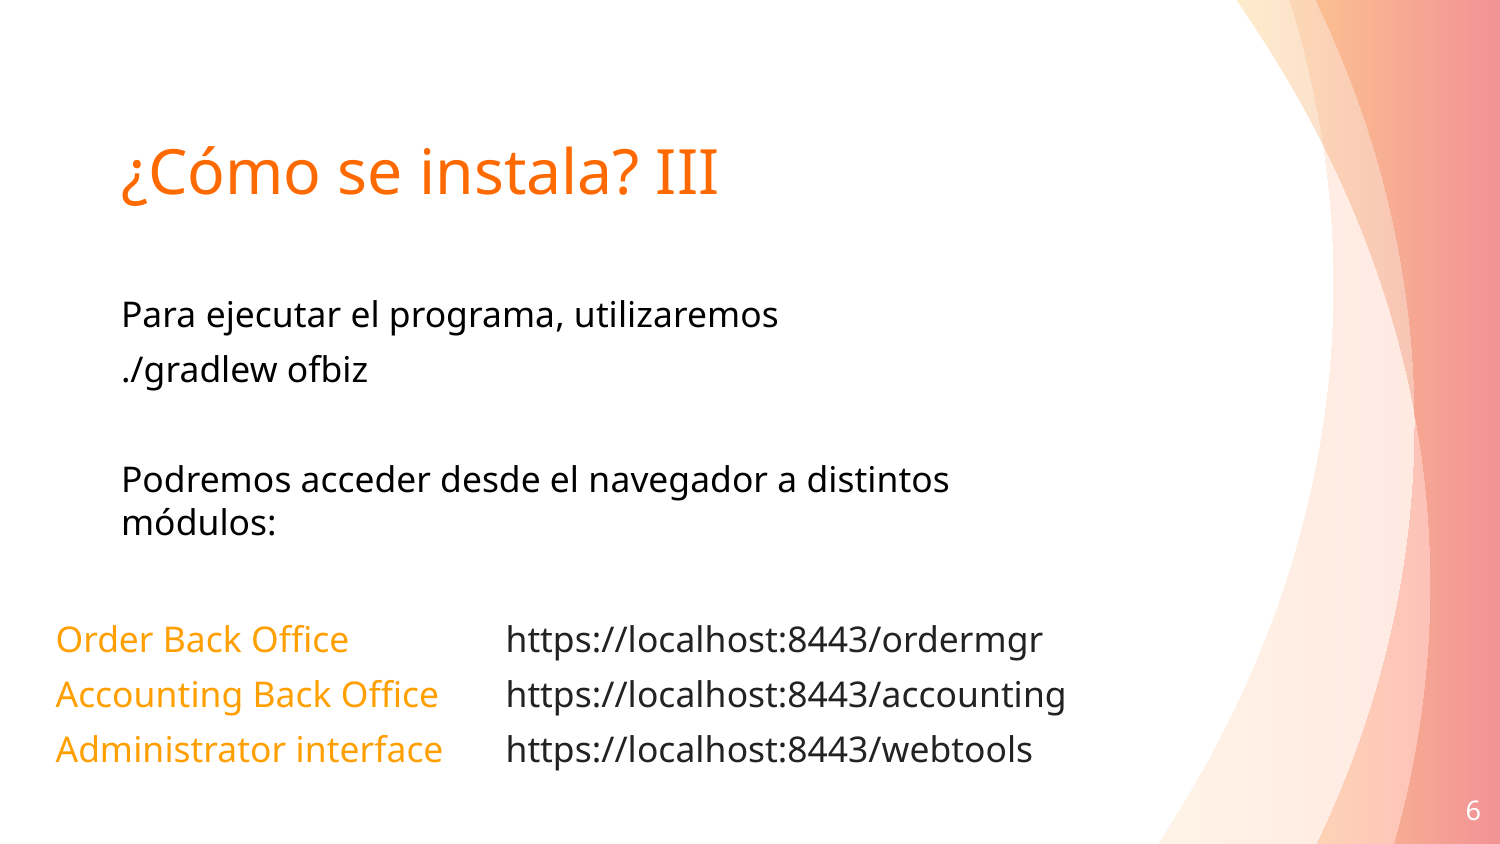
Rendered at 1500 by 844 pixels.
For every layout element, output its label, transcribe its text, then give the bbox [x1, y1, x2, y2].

text_box Order Back Office https://localhost:8443/ordermgr Accounting Back Office https://localhost:8443/accounting Administrator interface https://localhost:8443/webtools [40, 602, 1239, 844]
title ¿Cómo se instala? III [121, 84, 1111, 207]
list Para ejecutar el programa, utilizaremos ./gradlew ofbiz Podremos acceder desde el navegador a distintos módulos: [121, 237, 978, 602]
slide_number 1 [1391, 779, 1482, 844]
